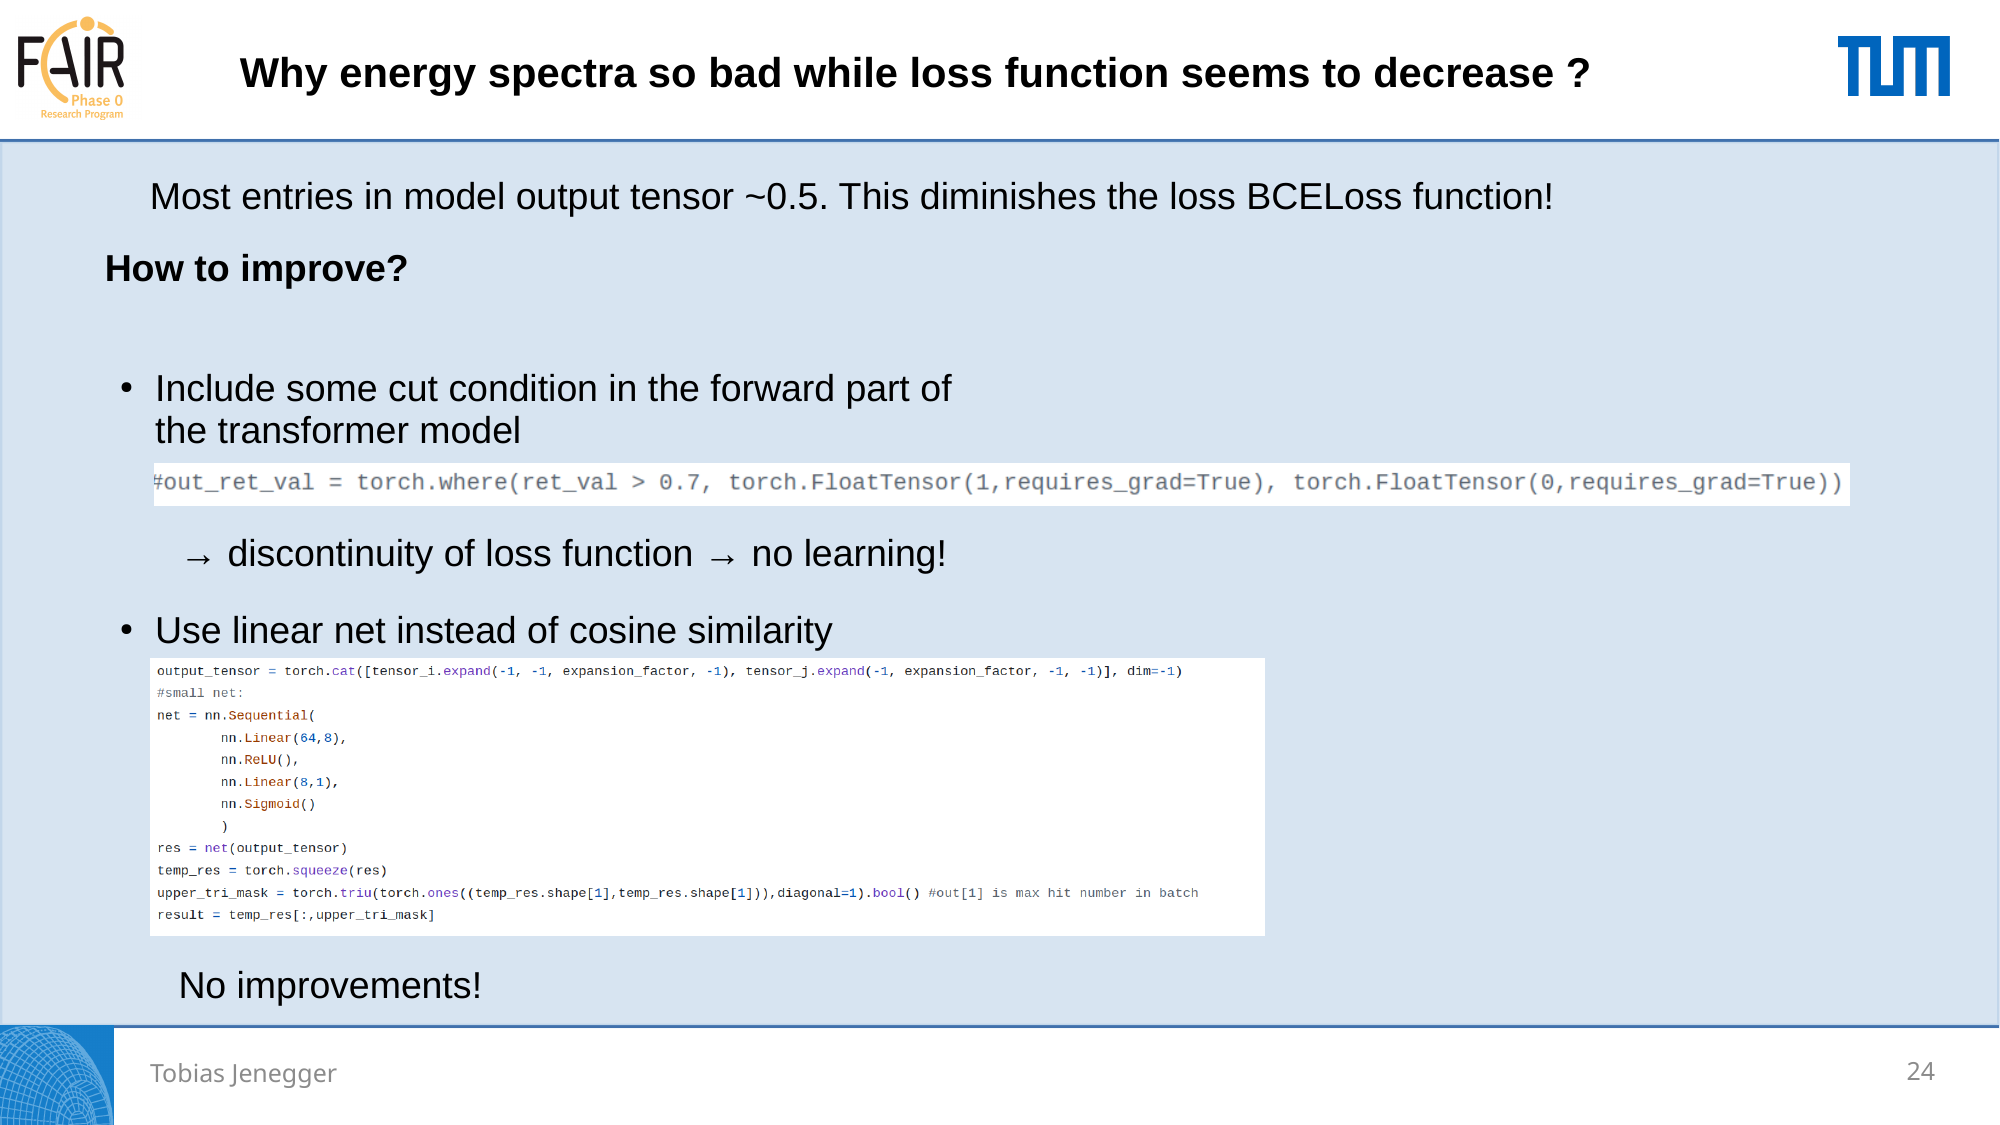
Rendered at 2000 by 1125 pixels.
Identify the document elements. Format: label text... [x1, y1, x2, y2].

picture [150, 658, 1265, 936]
text_box Most entries in model output tensor ~0.5. This diminishes the loss BCELoss function! [135, 168, 1786, 225]
picture [1838, 36, 1950, 96]
text_box How to improve? [90, 239, 1456, 297]
text_box Include some cut condition in the forward part of the transformer model [105, 360, 976, 459]
text_box Why energy spectra so bad while loss function seems to decrease ? [225, 42, 1726, 150]
picture [15, 15, 142, 120]
text_box Use linear net instead of cosine similarity [105, 602, 976, 659]
text_box → discontinuity of loss function → no learning! [165, 525, 1066, 582]
picture [0, 1025, 114, 1125]
text_box No improvements! [153, 956, 1234, 1014]
picture [154, 463, 1850, 506]
